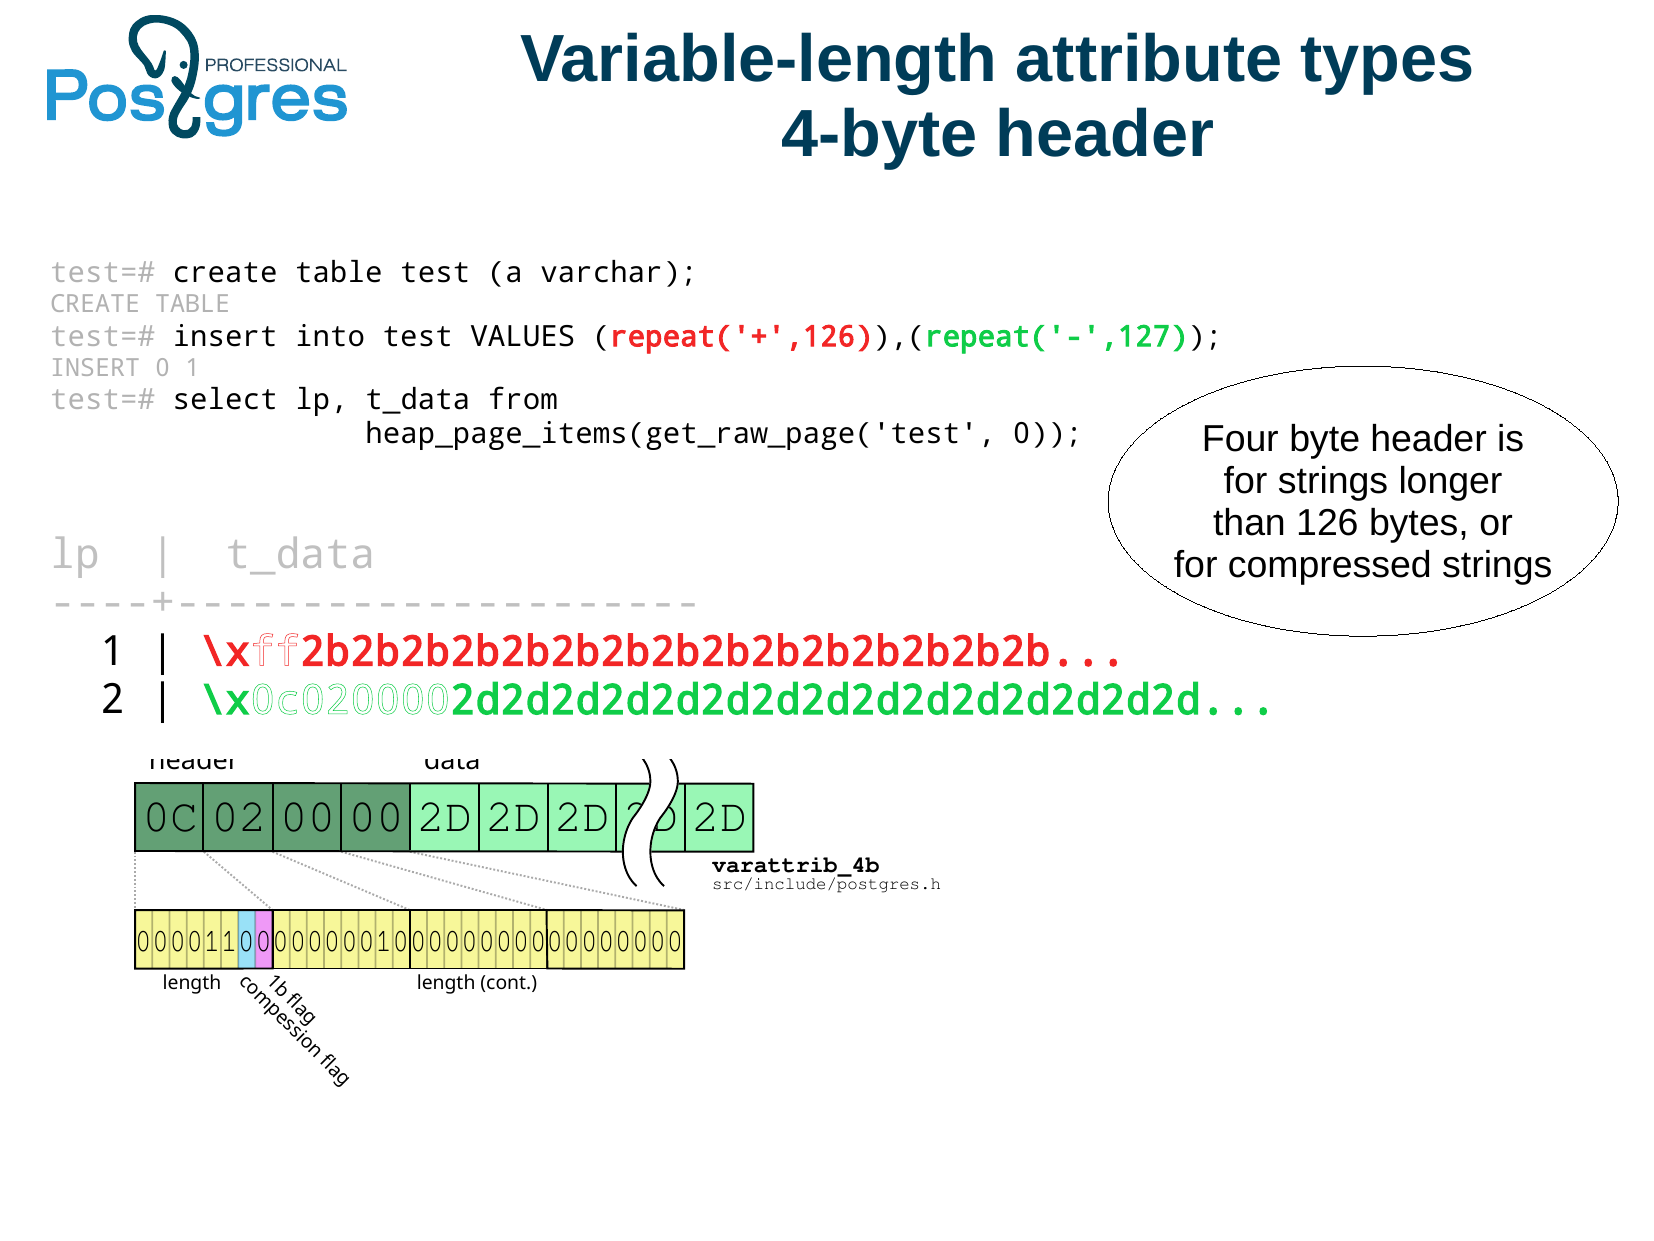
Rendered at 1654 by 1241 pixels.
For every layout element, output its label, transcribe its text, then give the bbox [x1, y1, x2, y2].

picture [104, 759, 1063, 1217]
text_box test=# create table test (a varchar); CREATE TABLE test=# insert into test VALUES (repeat('+',126)),(repeat('-',127)); INSERT 0 1 test=# select lp, t_data from heap_page_items(get_raw_page('test', 0)); [35, 248, 1476, 459]
title Variable-length attribute types 4-byte header [389, 20, 1607, 171]
text_box Four byte header is for strings longer than 126 bytes, or for compressed strings [1108, 366, 1619, 637]
text_box lp | t_data ----+--------------------- 1 | \xff2b2b2b2b2b2b2b2b2b2b2b2b2b2b2b... 2 | \x0c0200002d2d2d2d2d2d2d2d2d2d2d2d2d2d2d... [35, 522, 1469, 780]
